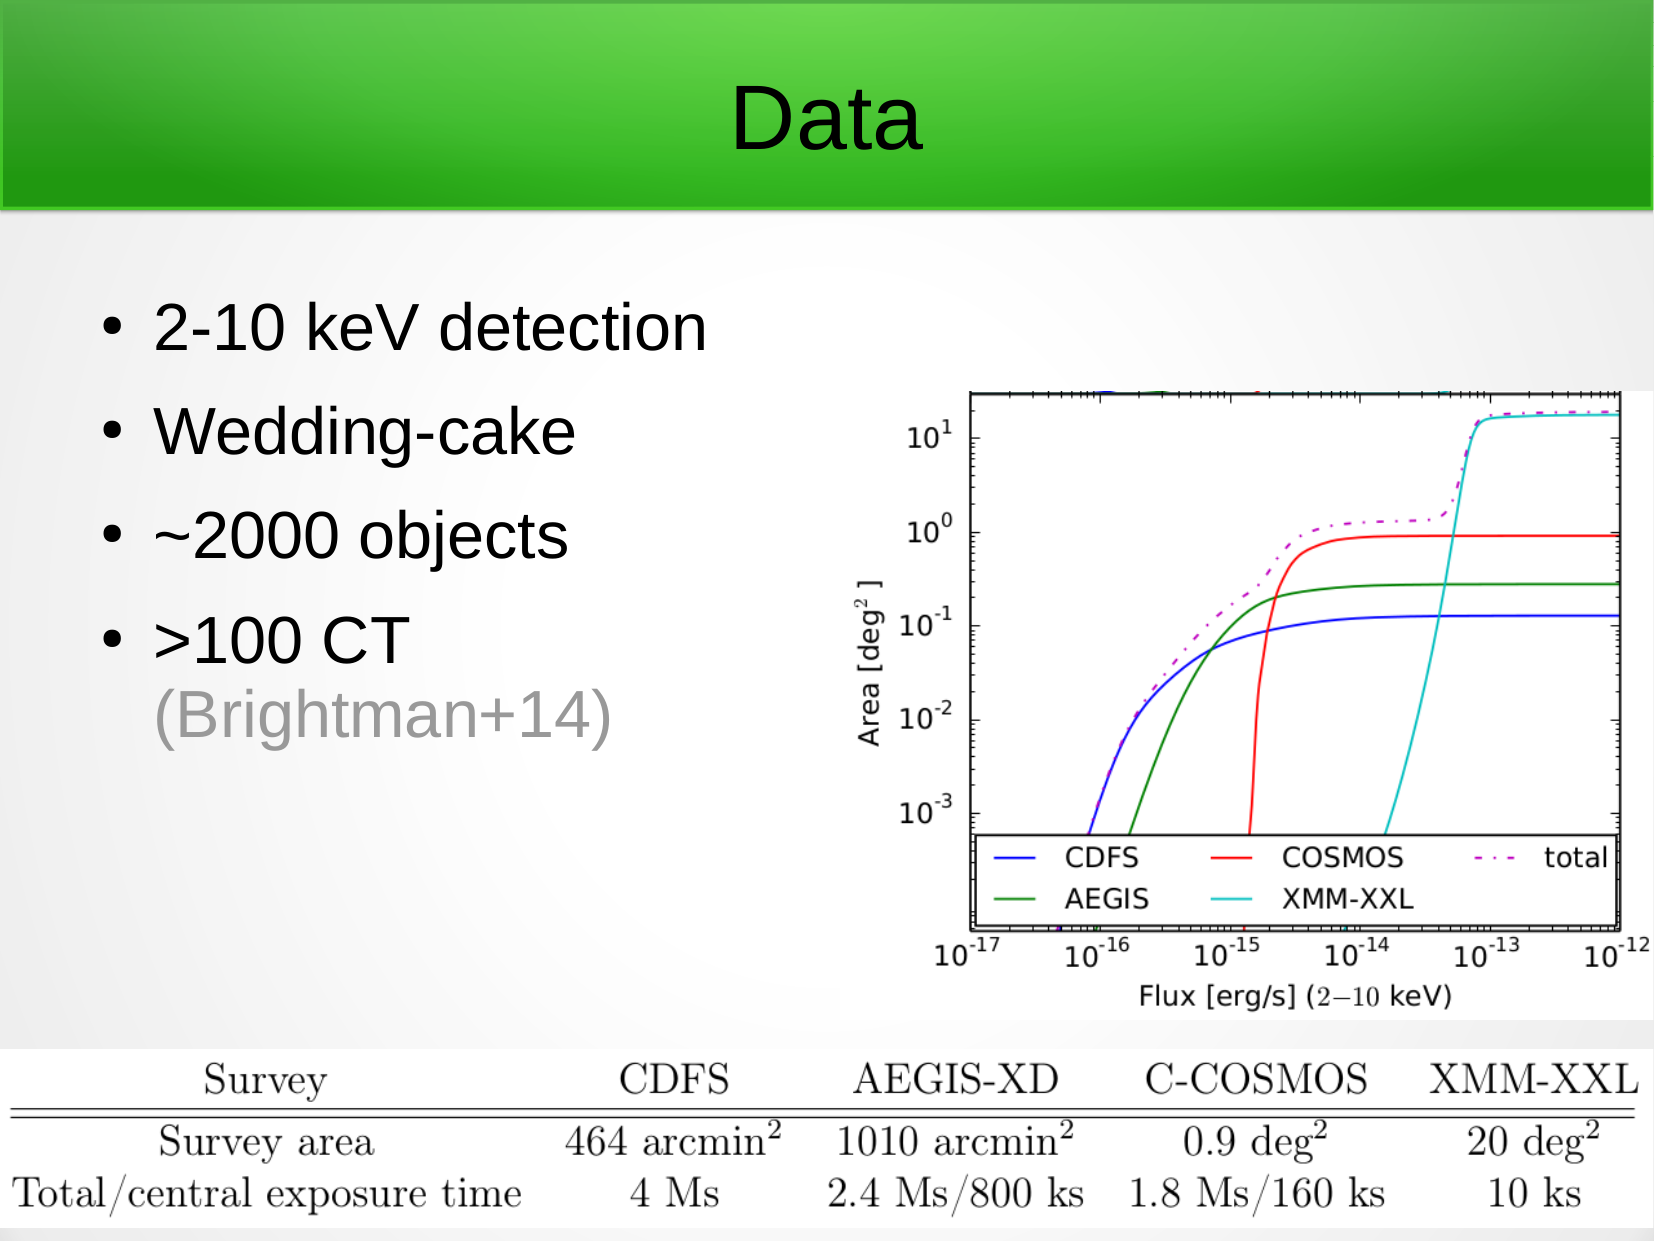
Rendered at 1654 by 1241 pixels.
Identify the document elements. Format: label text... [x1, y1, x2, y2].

picture [840, 391, 1654, 1021]
picture [0, 1049, 1654, 1228]
list 2-10 keV detection Wedding-cake ~2000 objects >100 CT (Brightman+14) [82, 290, 841, 1010]
title Data [82, 47, 1571, 189]
